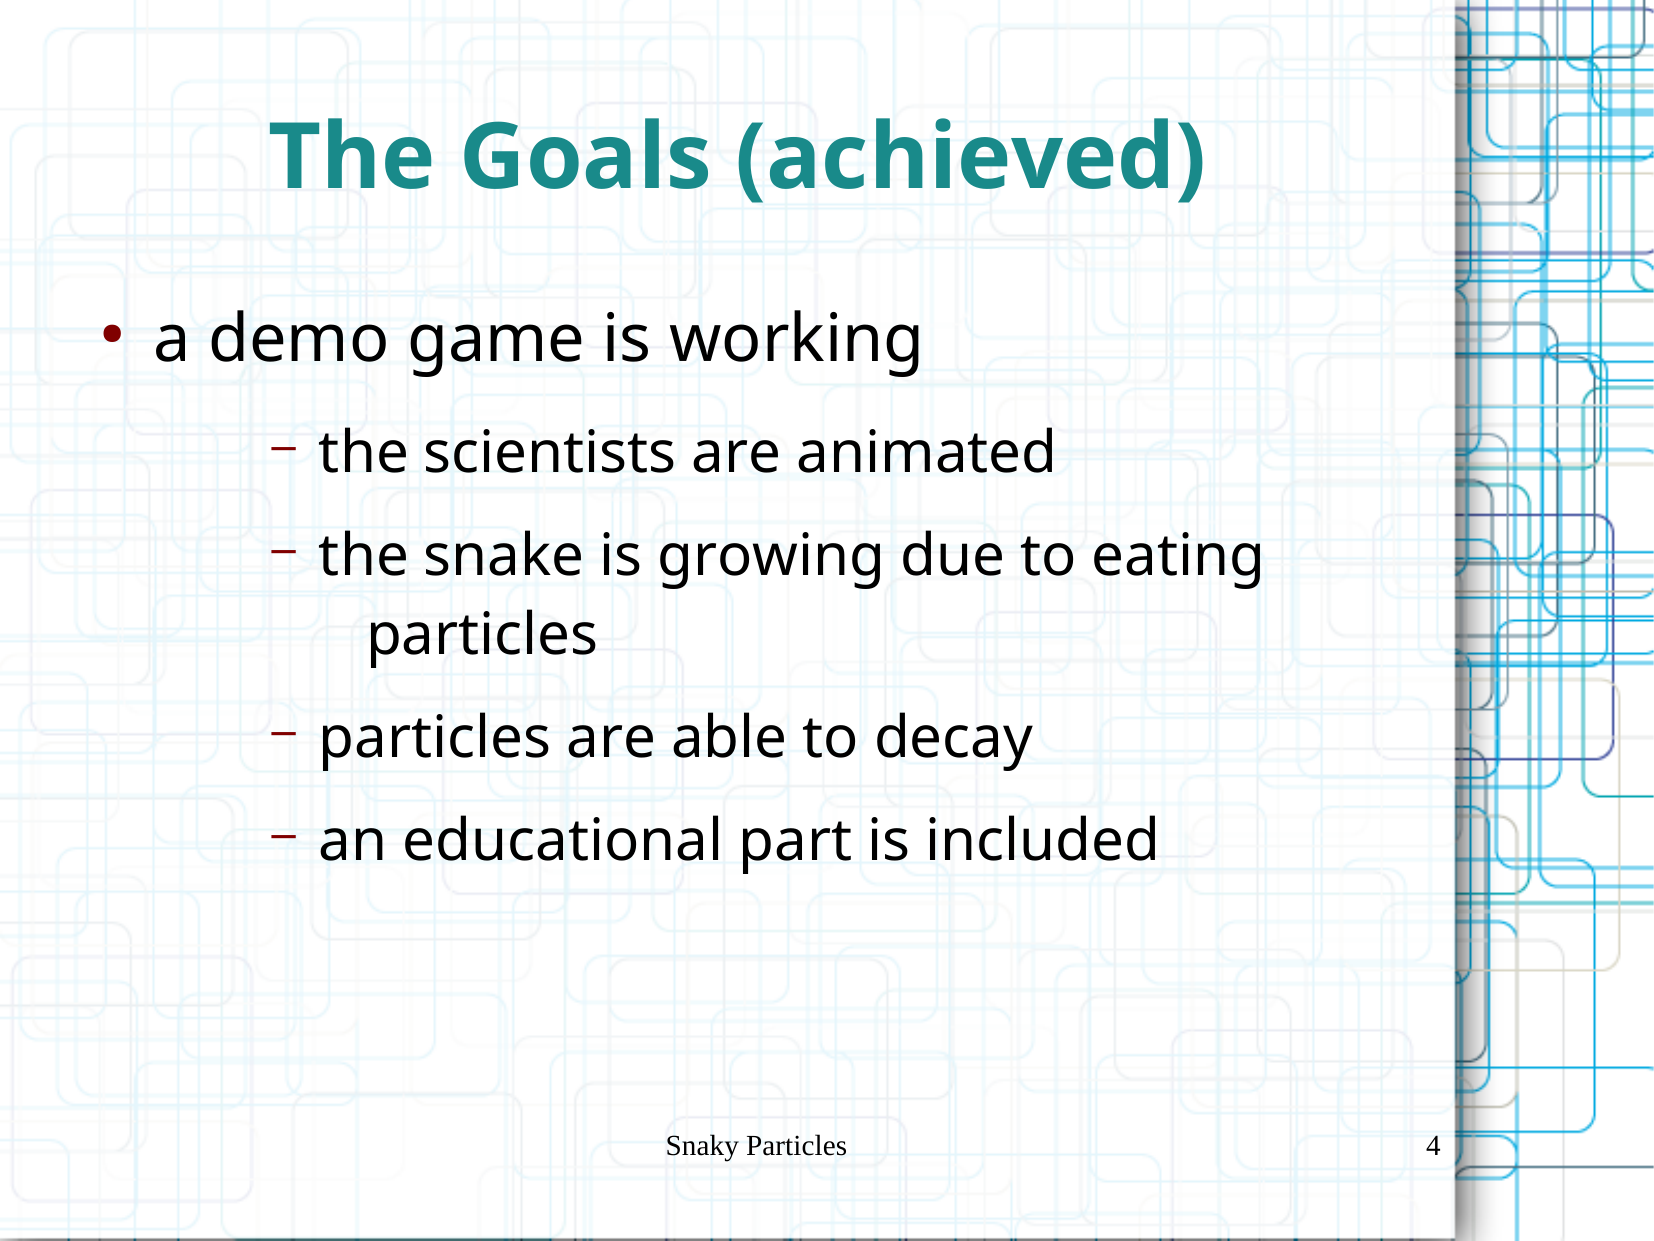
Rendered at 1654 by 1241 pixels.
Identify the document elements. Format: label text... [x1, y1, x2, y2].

list a demo game is working the scientists are animated the snake is growing due to eating particles particles are able to decay an educational part is included [82, 290, 1418, 1109]
picture [0, 0, 1654, 1241]
title The Goals (achieved) [59, 49, 1418, 257]
